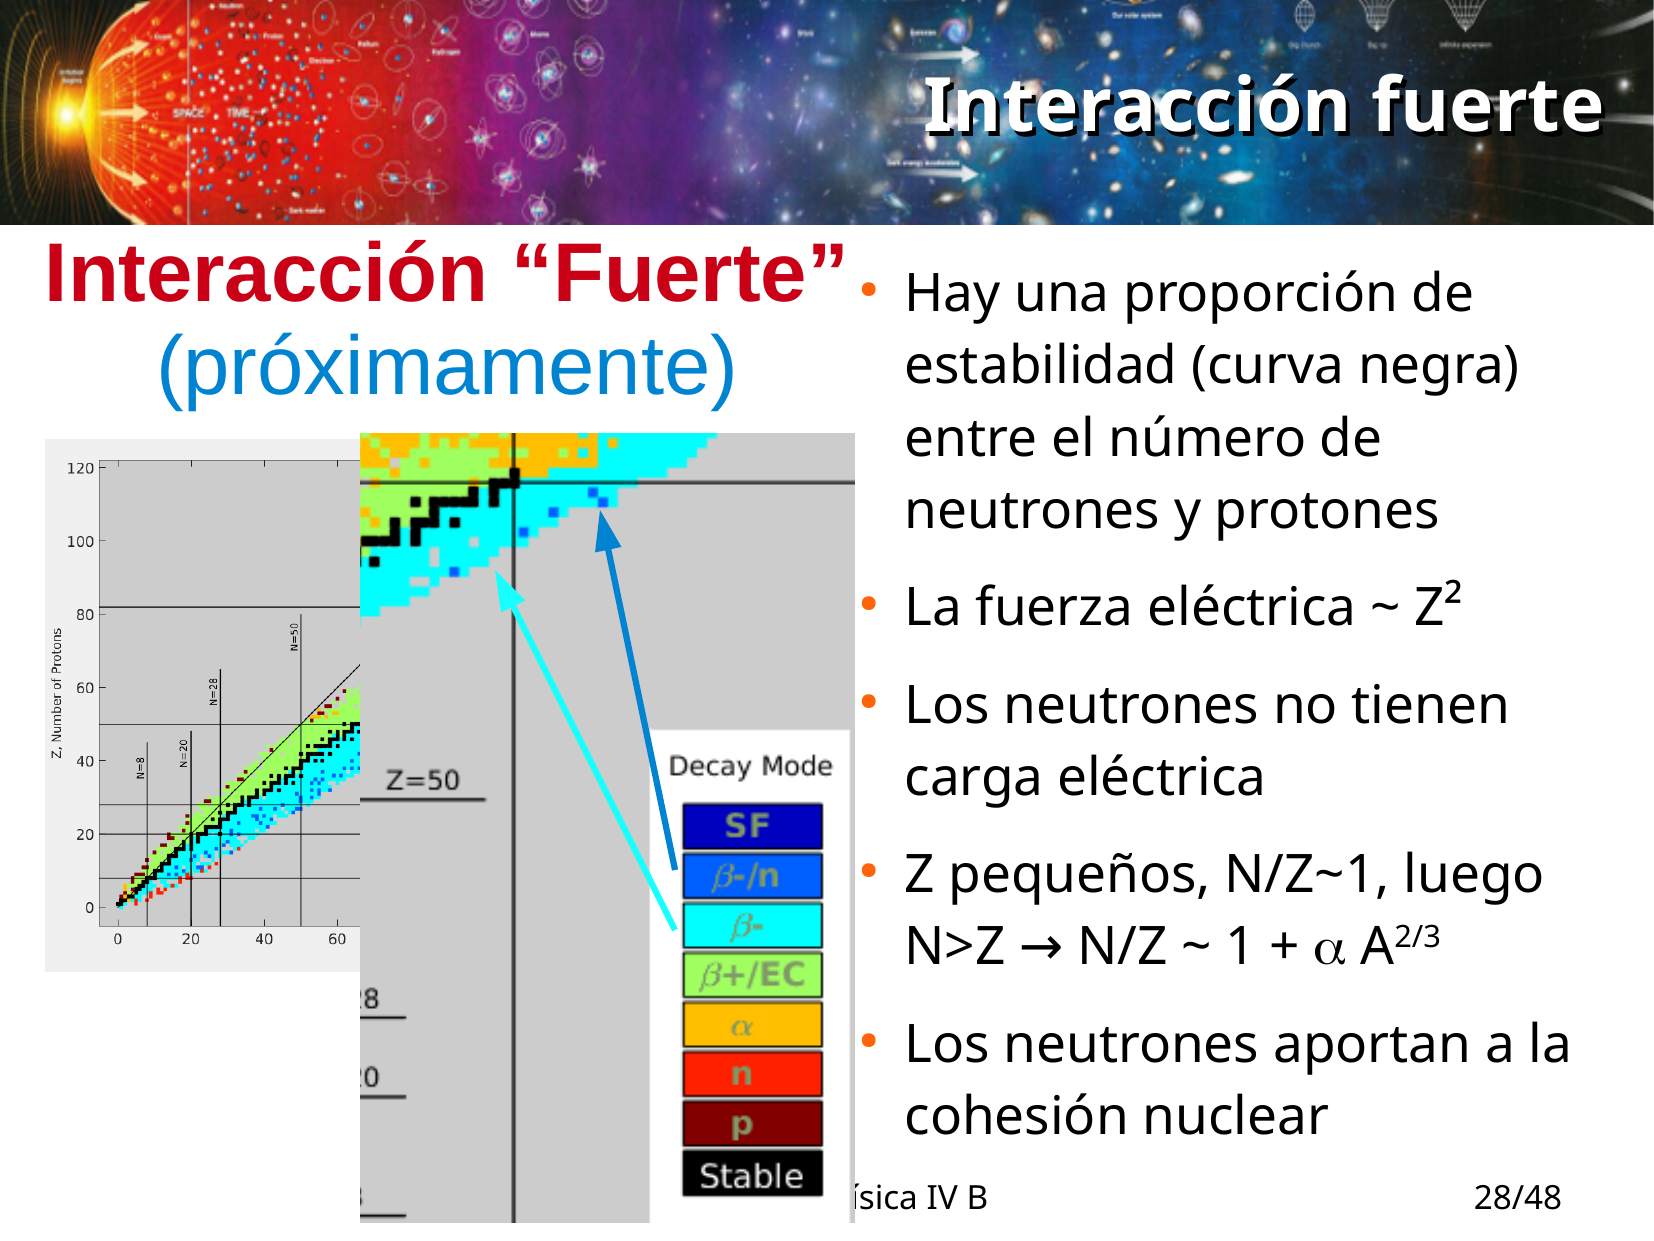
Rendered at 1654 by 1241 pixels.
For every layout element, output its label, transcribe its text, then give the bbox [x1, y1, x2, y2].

list Hay una proporción de estabilidad (curva negra) entre el número de neutrones y protones La fuerza eléctrica ~ Z² Los neutrones no tienen carga eléctrica Z pequeños, N/Z~1, luego N>Z → N/Z ~ 1 + a A2/3 Los neutrones aportan a la cohesión nuclear [844, 255, 1606, 1156]
title Interacción fuerte [45, 15, 1606, 191]
picture [0, 0, 1654, 225]
text_box Interacción “Fuerte” (próximamente) [30, 219, 865, 421]
picture [45, 433, 856, 1223]
